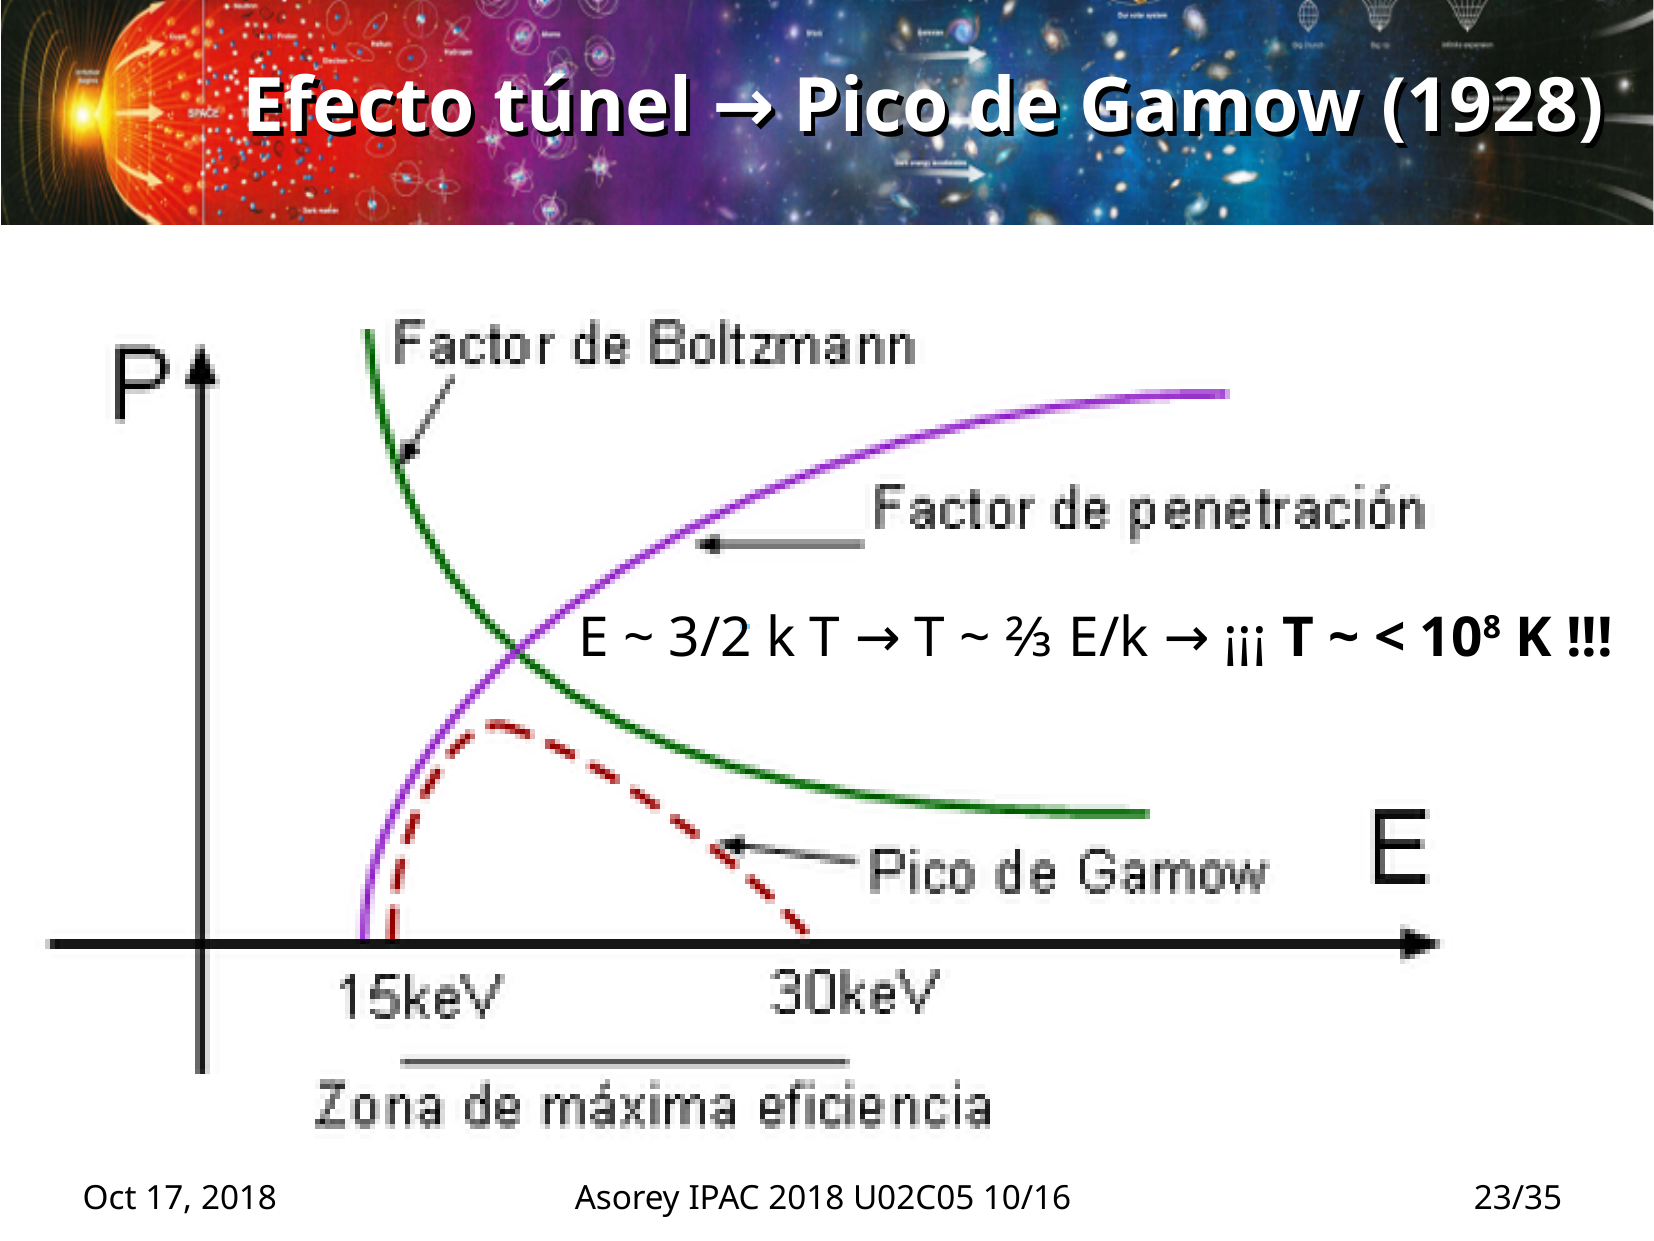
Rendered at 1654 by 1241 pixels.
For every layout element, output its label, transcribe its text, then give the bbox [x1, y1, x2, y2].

picture [1, 0, 1654, 225]
title Efecto túnel → Pico de Gamow (1928) [45, 15, 1606, 191]
picture [30, 269, 1531, 1171]
text_box E ~ 3/2 k T → T ~ ⅔ E/k → ¡¡¡ T ~ < 108 K !!! [515, 597, 1642, 691]
